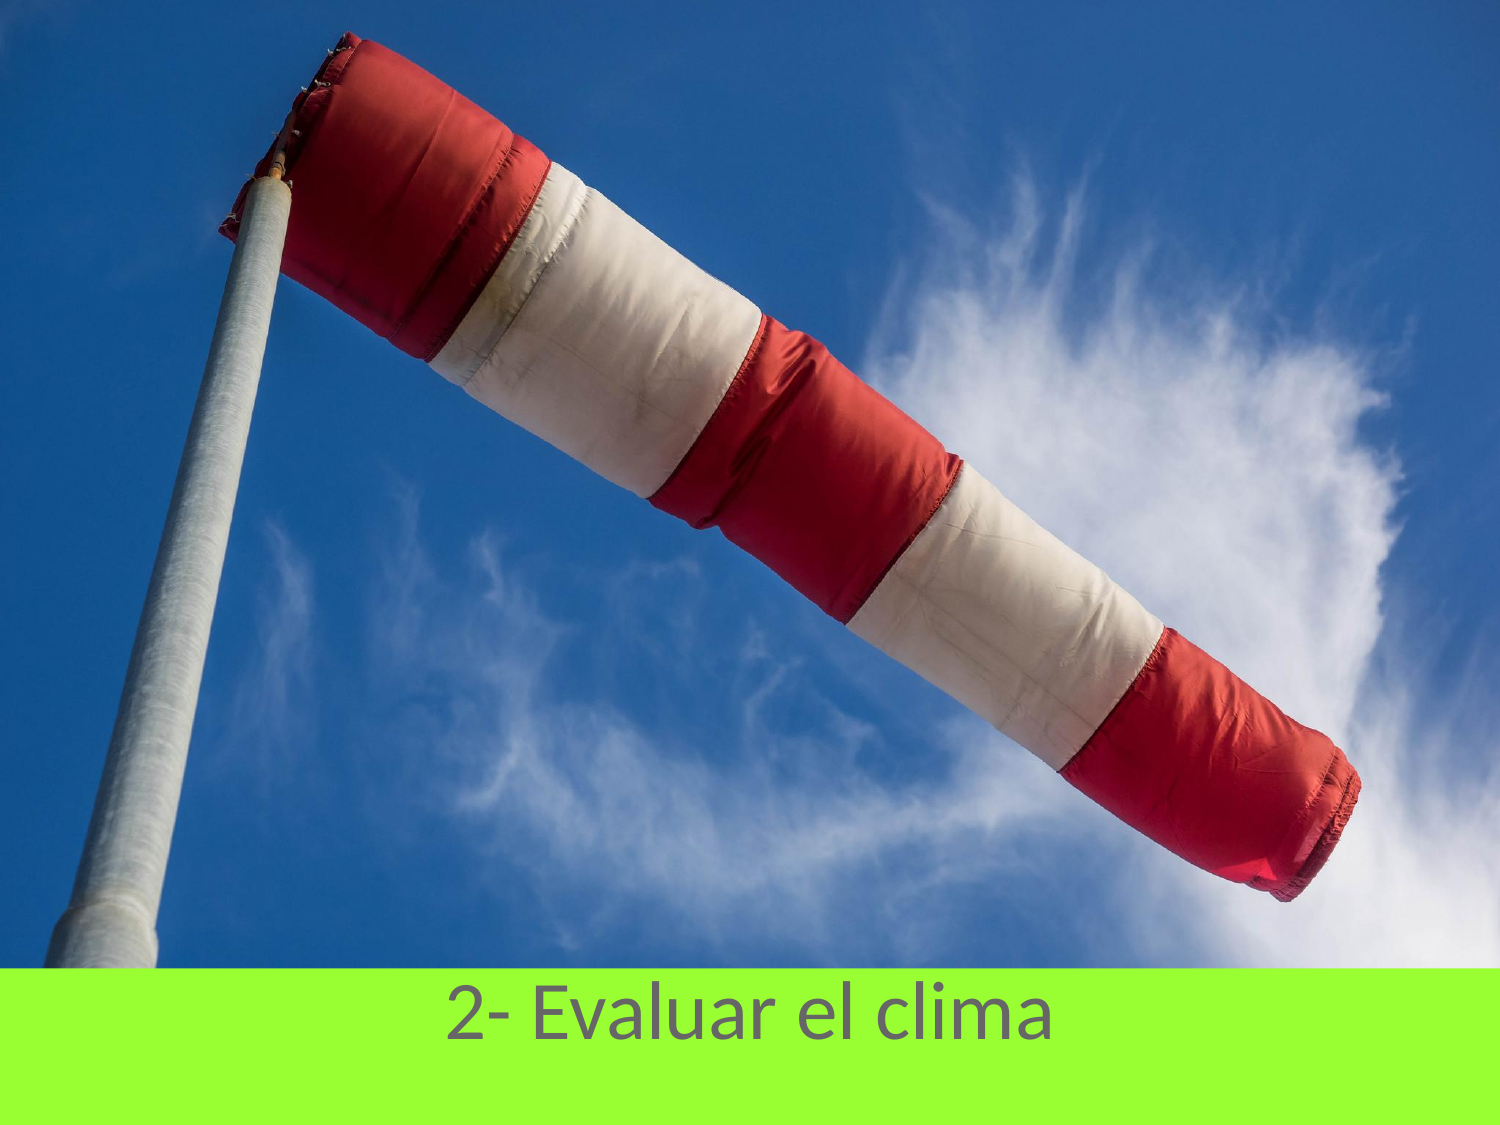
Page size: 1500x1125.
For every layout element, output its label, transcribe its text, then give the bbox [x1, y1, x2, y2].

text_box 2- Evaluar el clima [0, 968, 1500, 1125]
picture [0, 0, 1500, 968]
